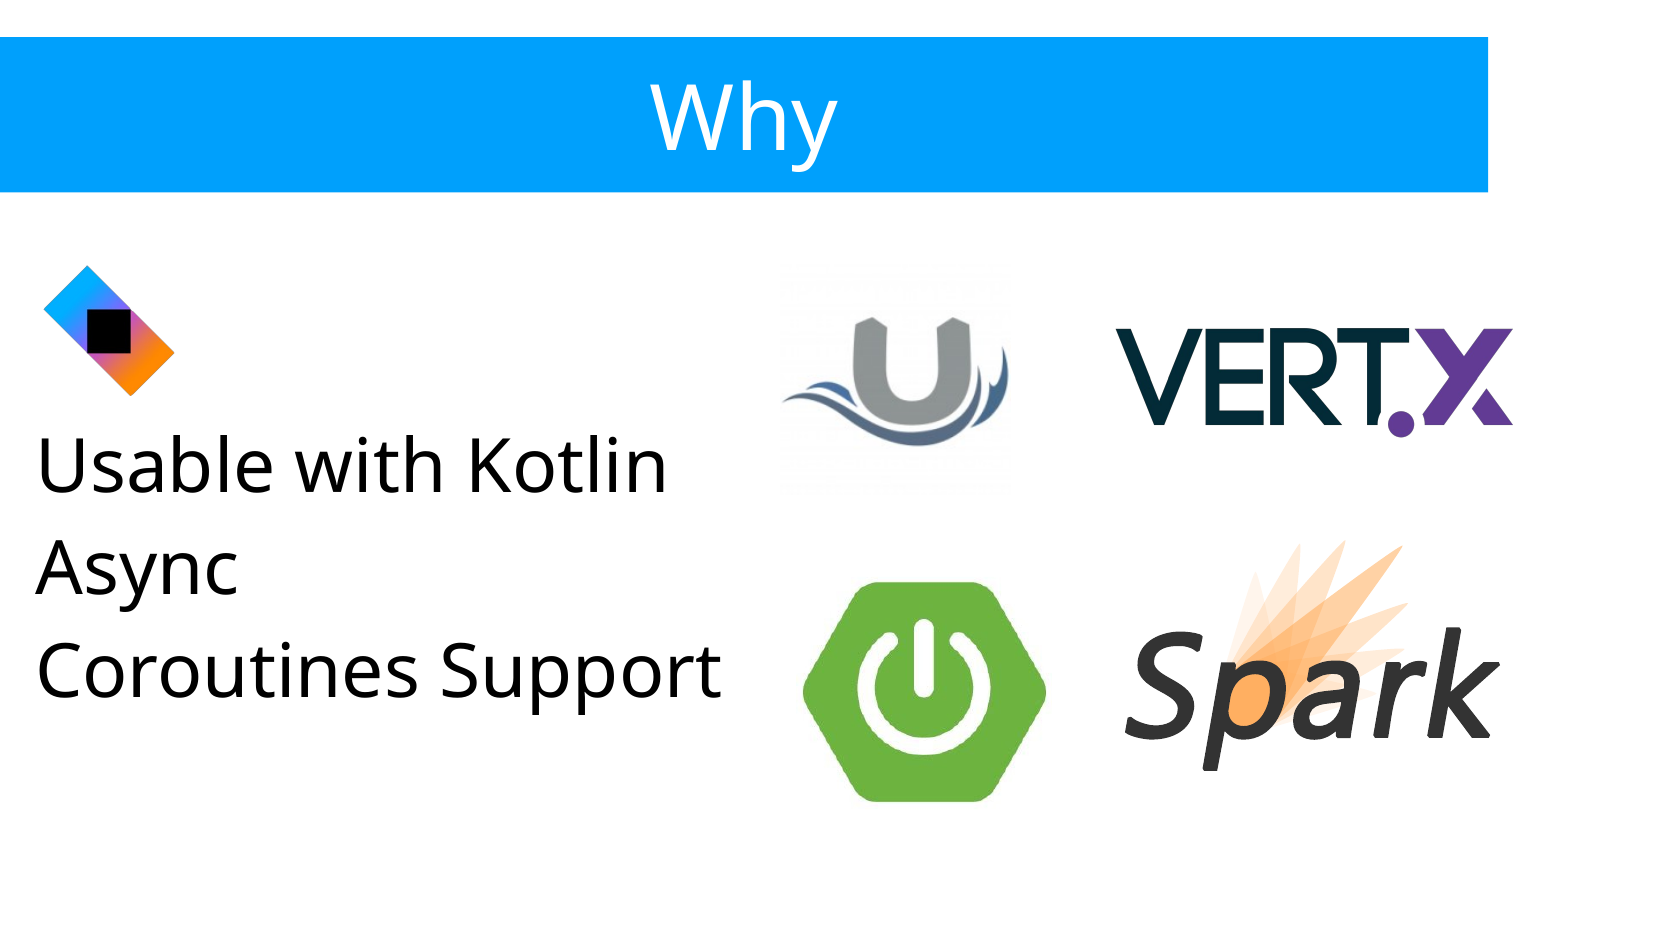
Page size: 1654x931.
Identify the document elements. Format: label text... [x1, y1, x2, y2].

picture [1125, 540, 1501, 771]
picture [43, 265, 177, 396]
picture [780, 264, 1011, 496]
picture [796, 563, 1052, 819]
title Why [0, 37, 1489, 193]
text_box Usable with Kotlin Async Coroutines Support [20, 405, 781, 661]
picture [1081, 276, 1546, 481]
